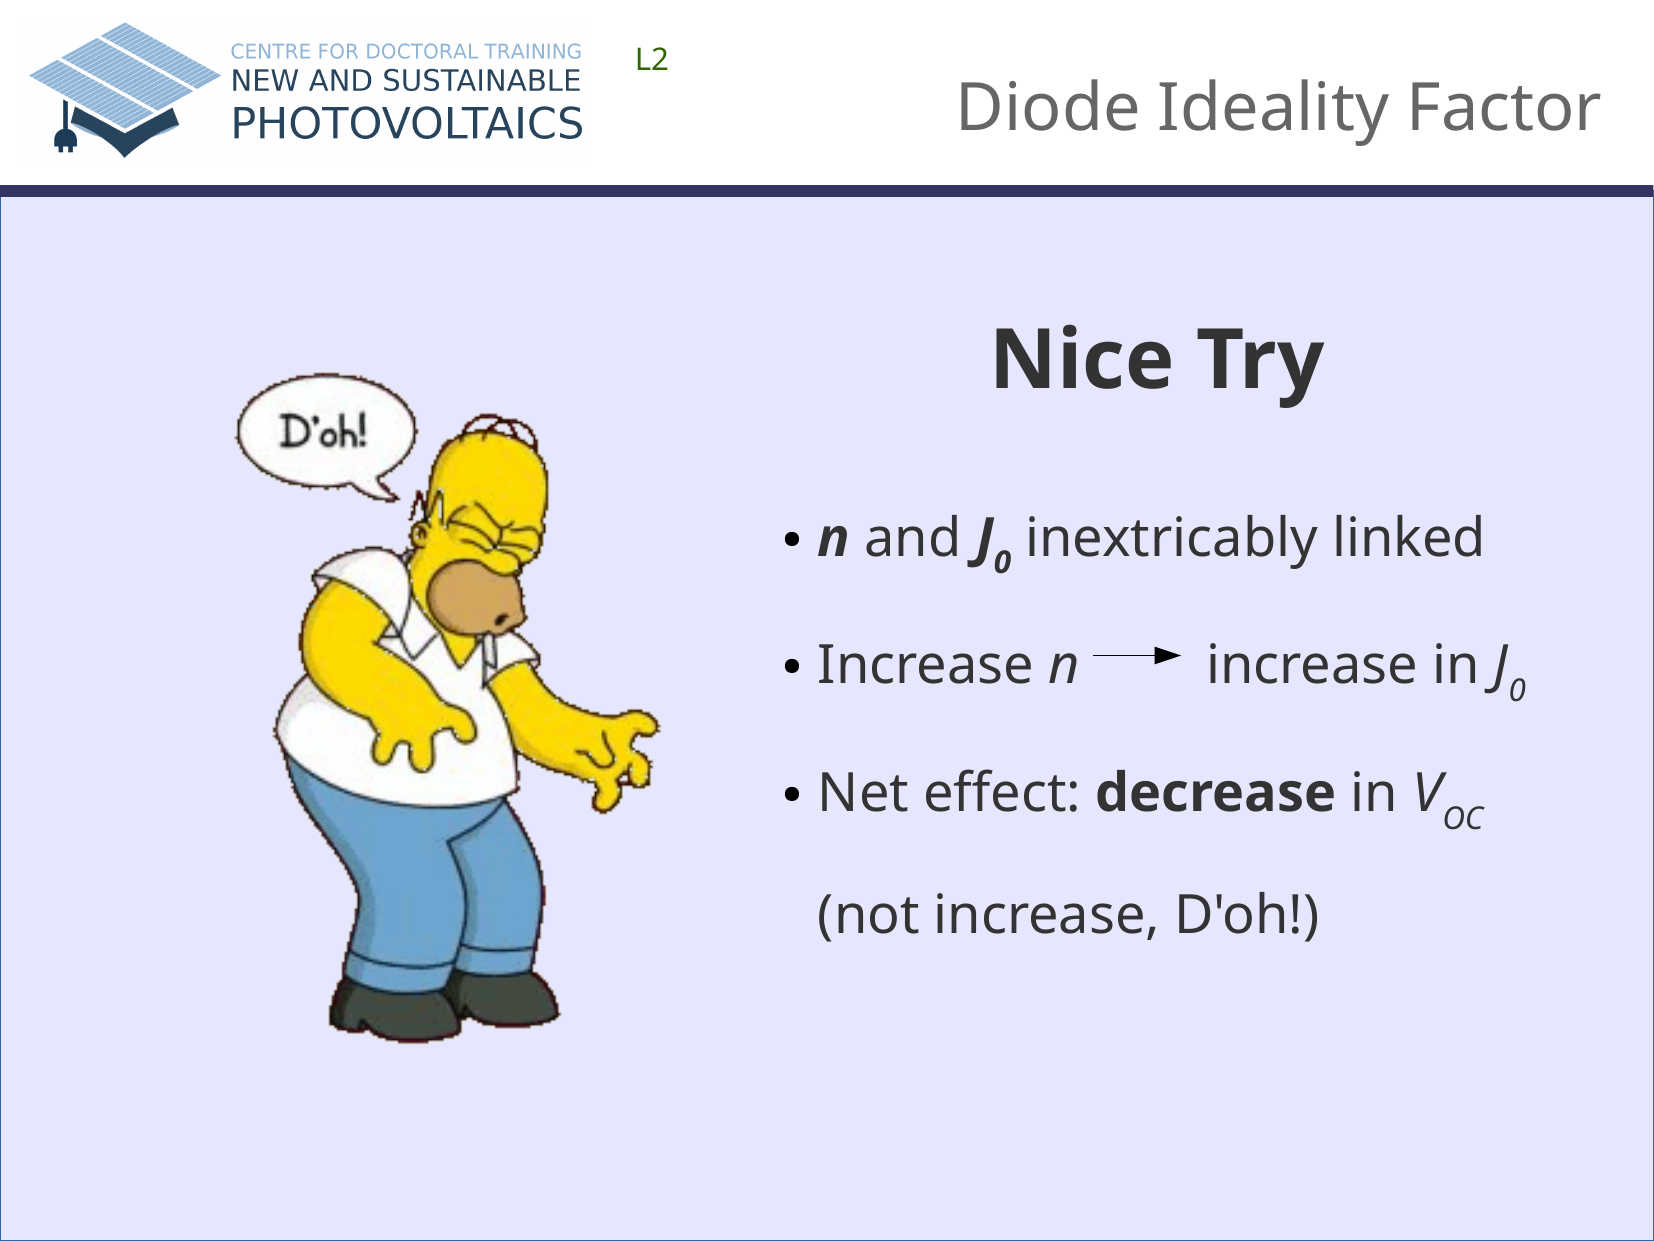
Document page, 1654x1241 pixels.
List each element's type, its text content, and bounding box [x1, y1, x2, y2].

text_box Nice Try n and J0 inextricably linked Increase n increase in J0 Net effect: decrease in VOC (not increase, D'oh!) [767, 291, 1548, 1152]
picture [210, 366, 697, 1057]
picture [19, 17, 591, 166]
text_box [0, 197, 1654, 1241]
text_box L2 [620, 29, 880, 80]
text_box Diode Ideality Factor [708, 51, 1619, 142]
